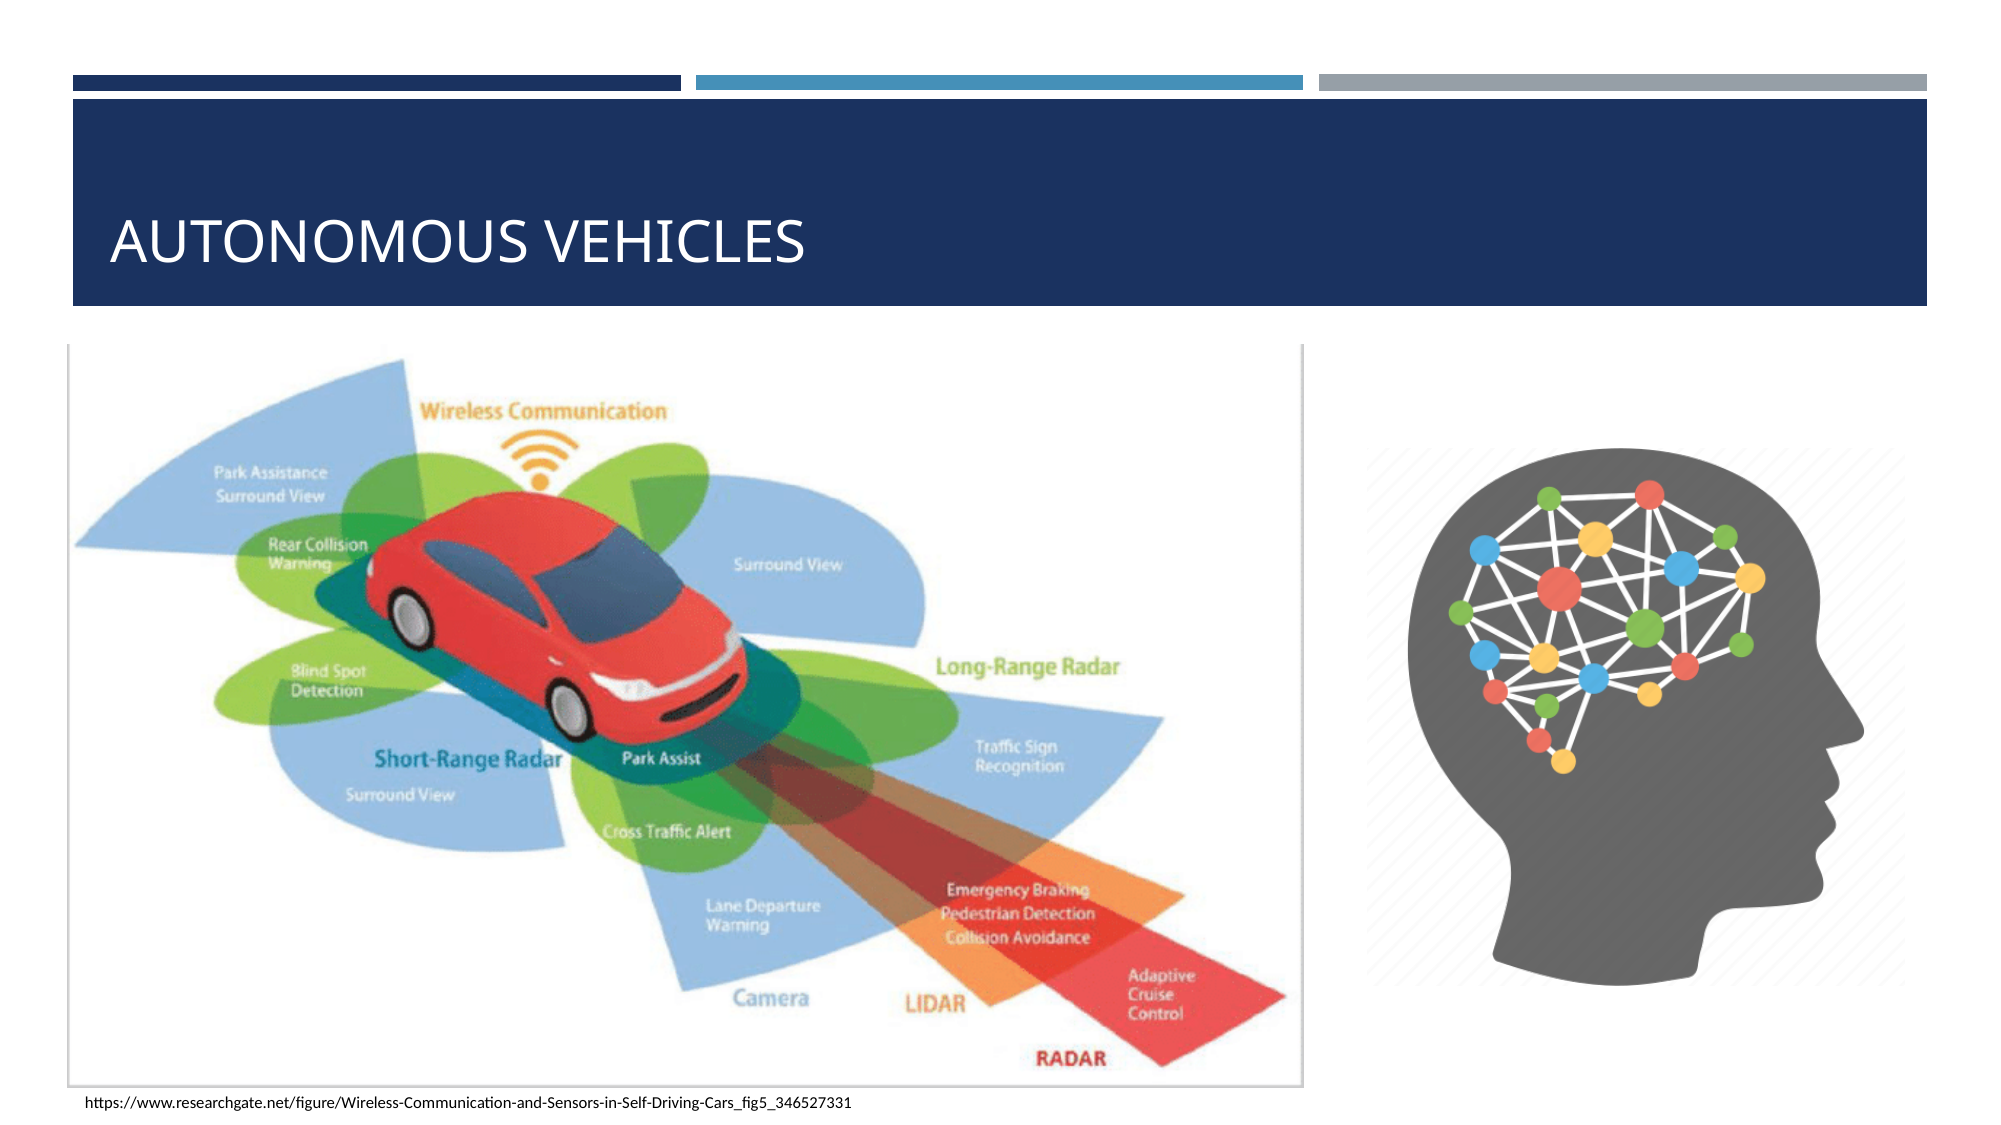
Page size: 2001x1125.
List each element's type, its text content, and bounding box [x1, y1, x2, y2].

picture [67, 344, 1304, 1088]
text_box https://www.researchgate.net/figure/Wireless-Communication-and-Sensors-in-Self-Driving-Cars_fig5_346527331 [70, 1084, 1937, 1120]
picture [1367, 448, 1905, 986]
title Autonomous Vehicles [95, 119, 1905, 282]
